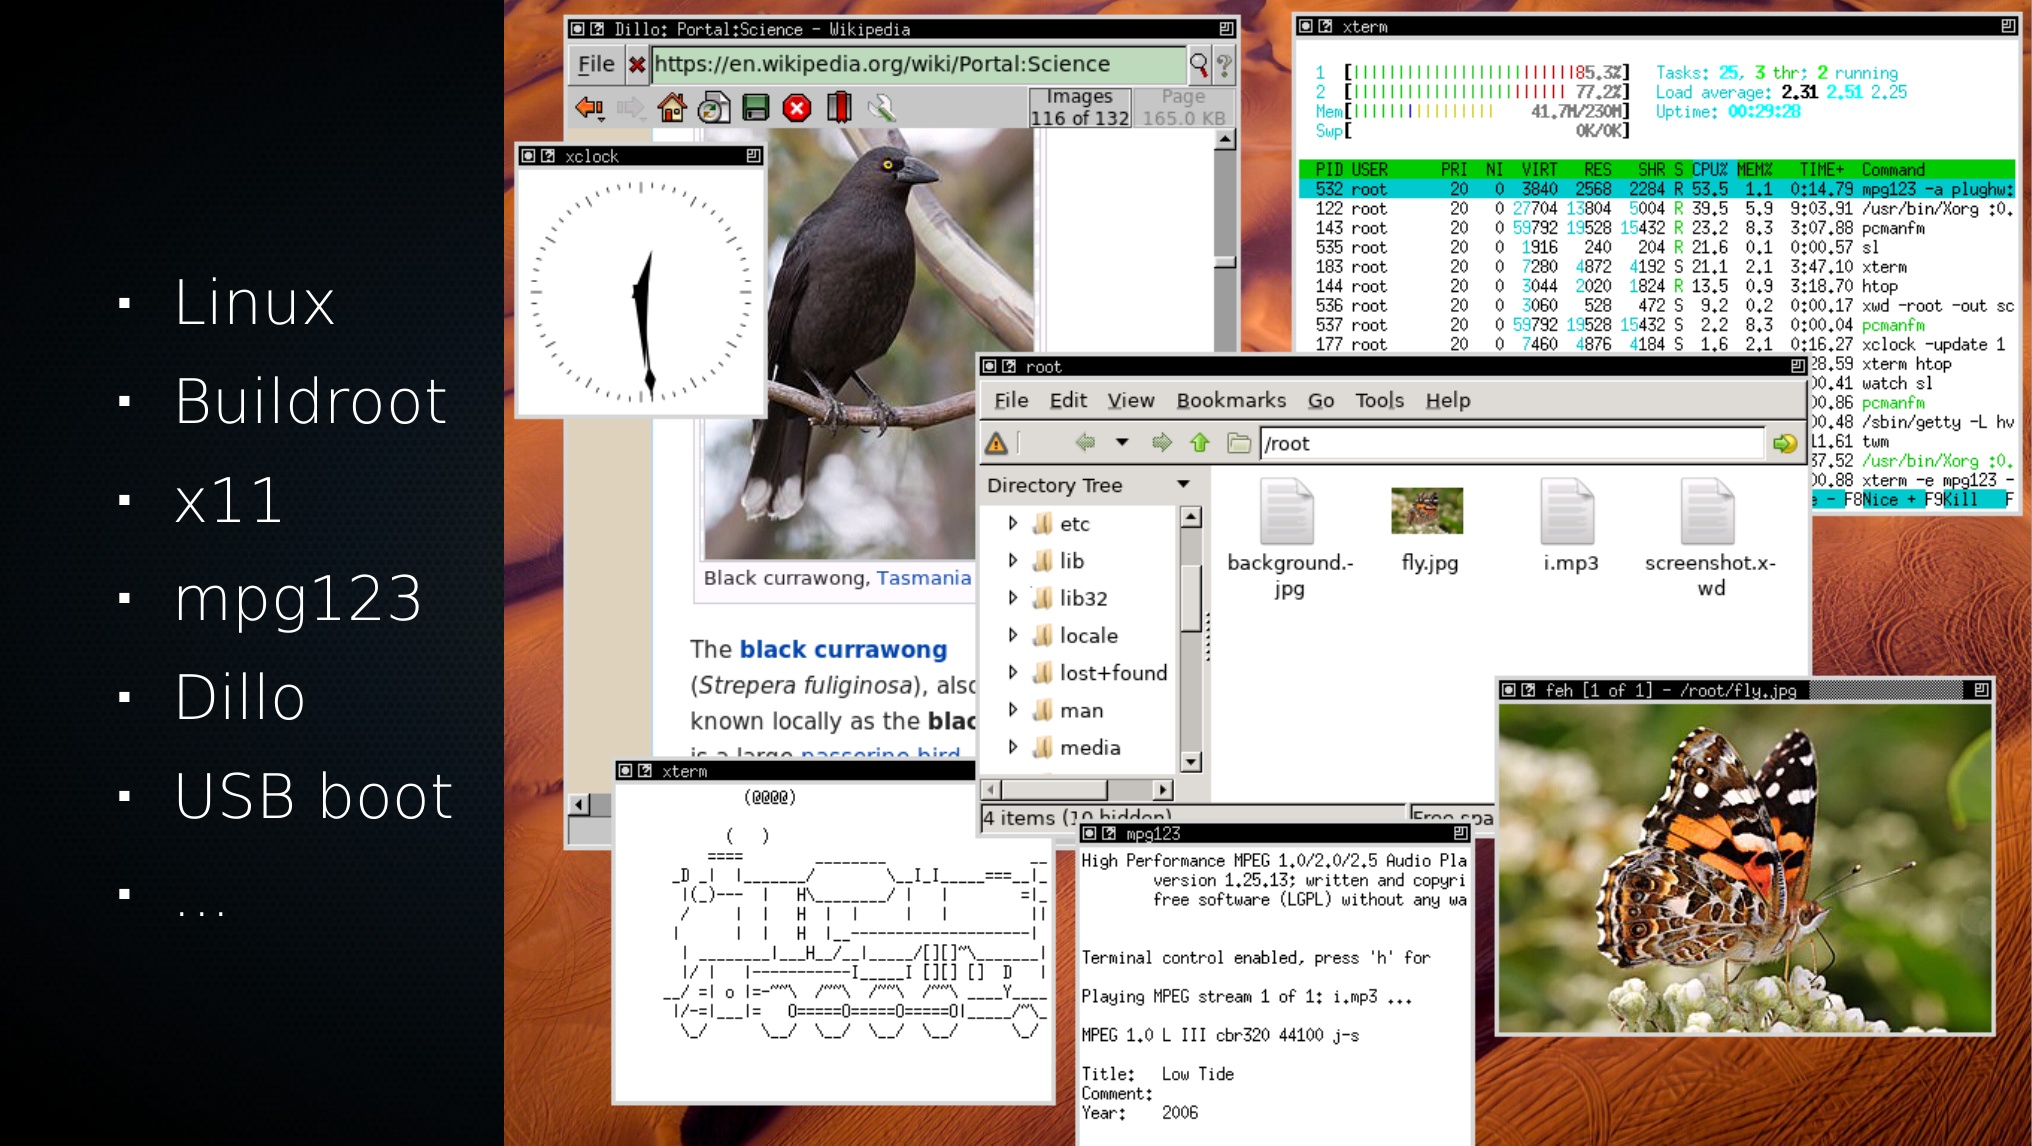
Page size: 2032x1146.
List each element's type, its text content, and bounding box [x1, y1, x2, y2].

list Linux Buildroot x11 mpg123 Dillo USB boot ... [101, 268, 504, 1052]
picture [0, 0, 2032, 1146]
